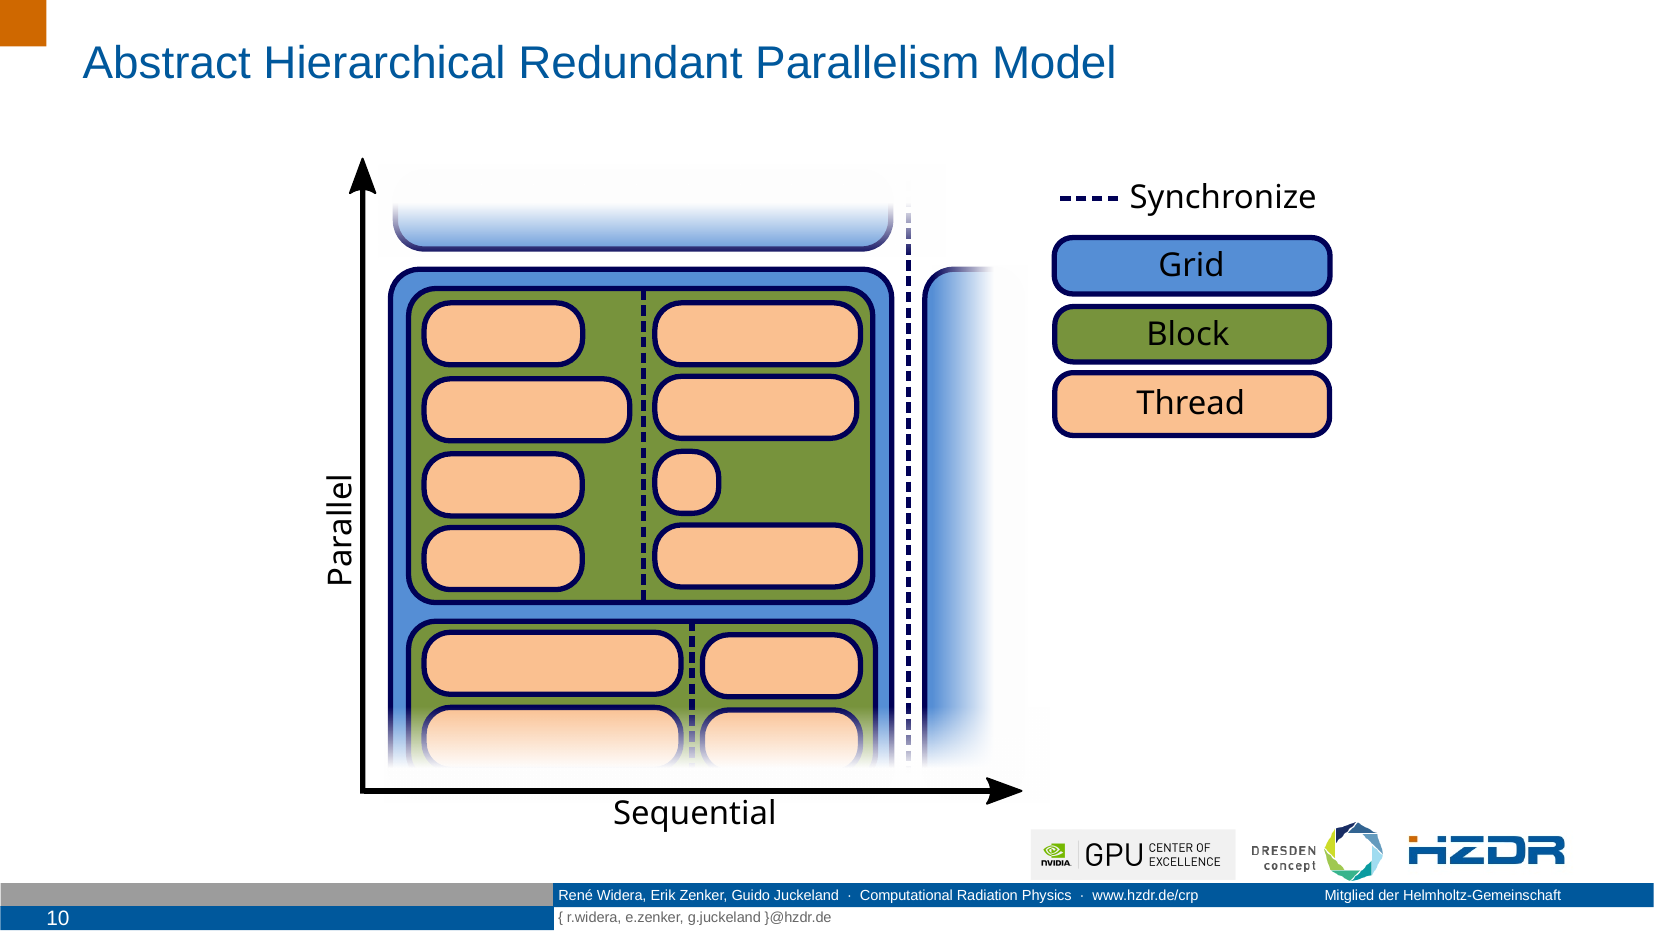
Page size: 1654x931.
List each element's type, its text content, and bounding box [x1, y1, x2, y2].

picture [320, 157, 1383, 894]
picture [1386, 819, 1582, 881]
title Abstract Hierarchical Redundant Parallelism Model [82, 36, 1571, 143]
